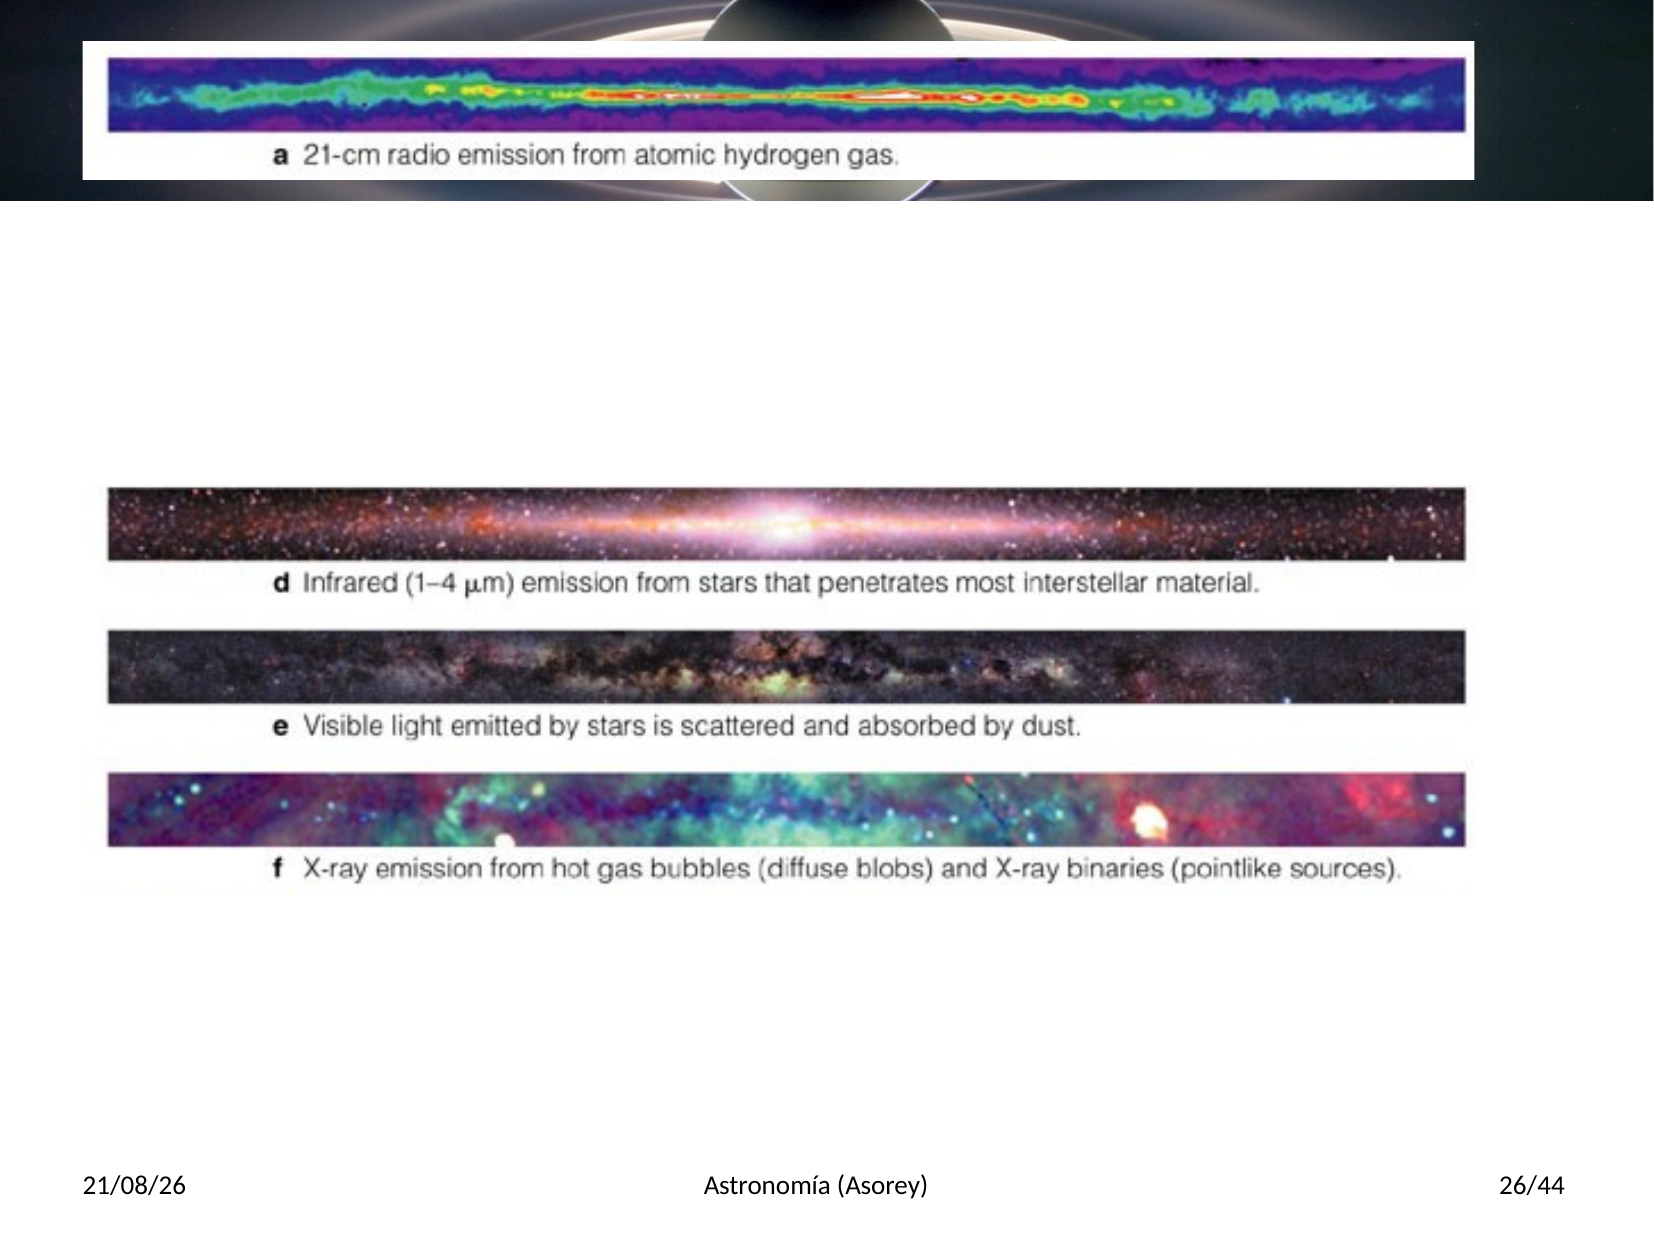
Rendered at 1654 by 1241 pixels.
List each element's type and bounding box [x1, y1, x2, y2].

picture [82, 468, 1475, 896]
picture [0, 0, 1654, 201]
